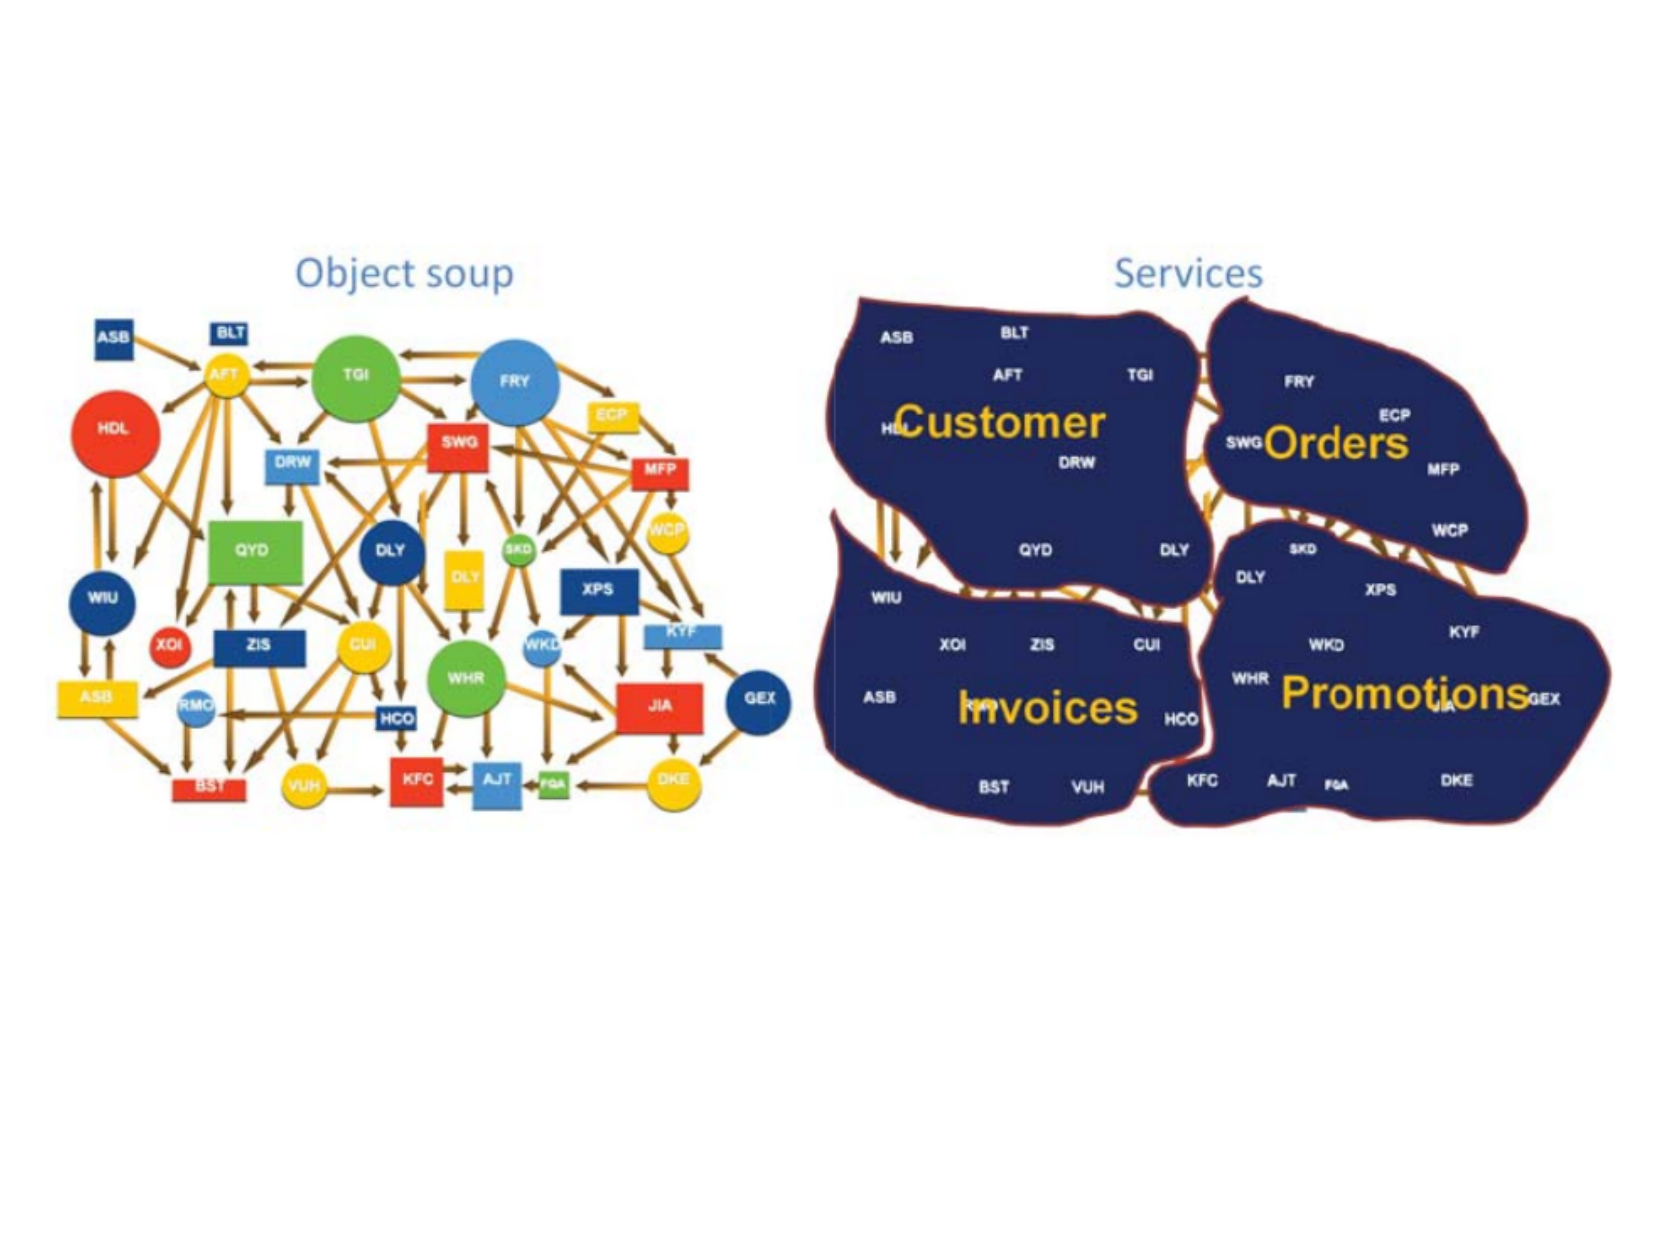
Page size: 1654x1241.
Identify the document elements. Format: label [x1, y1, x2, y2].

picture [40, 226, 1653, 875]
